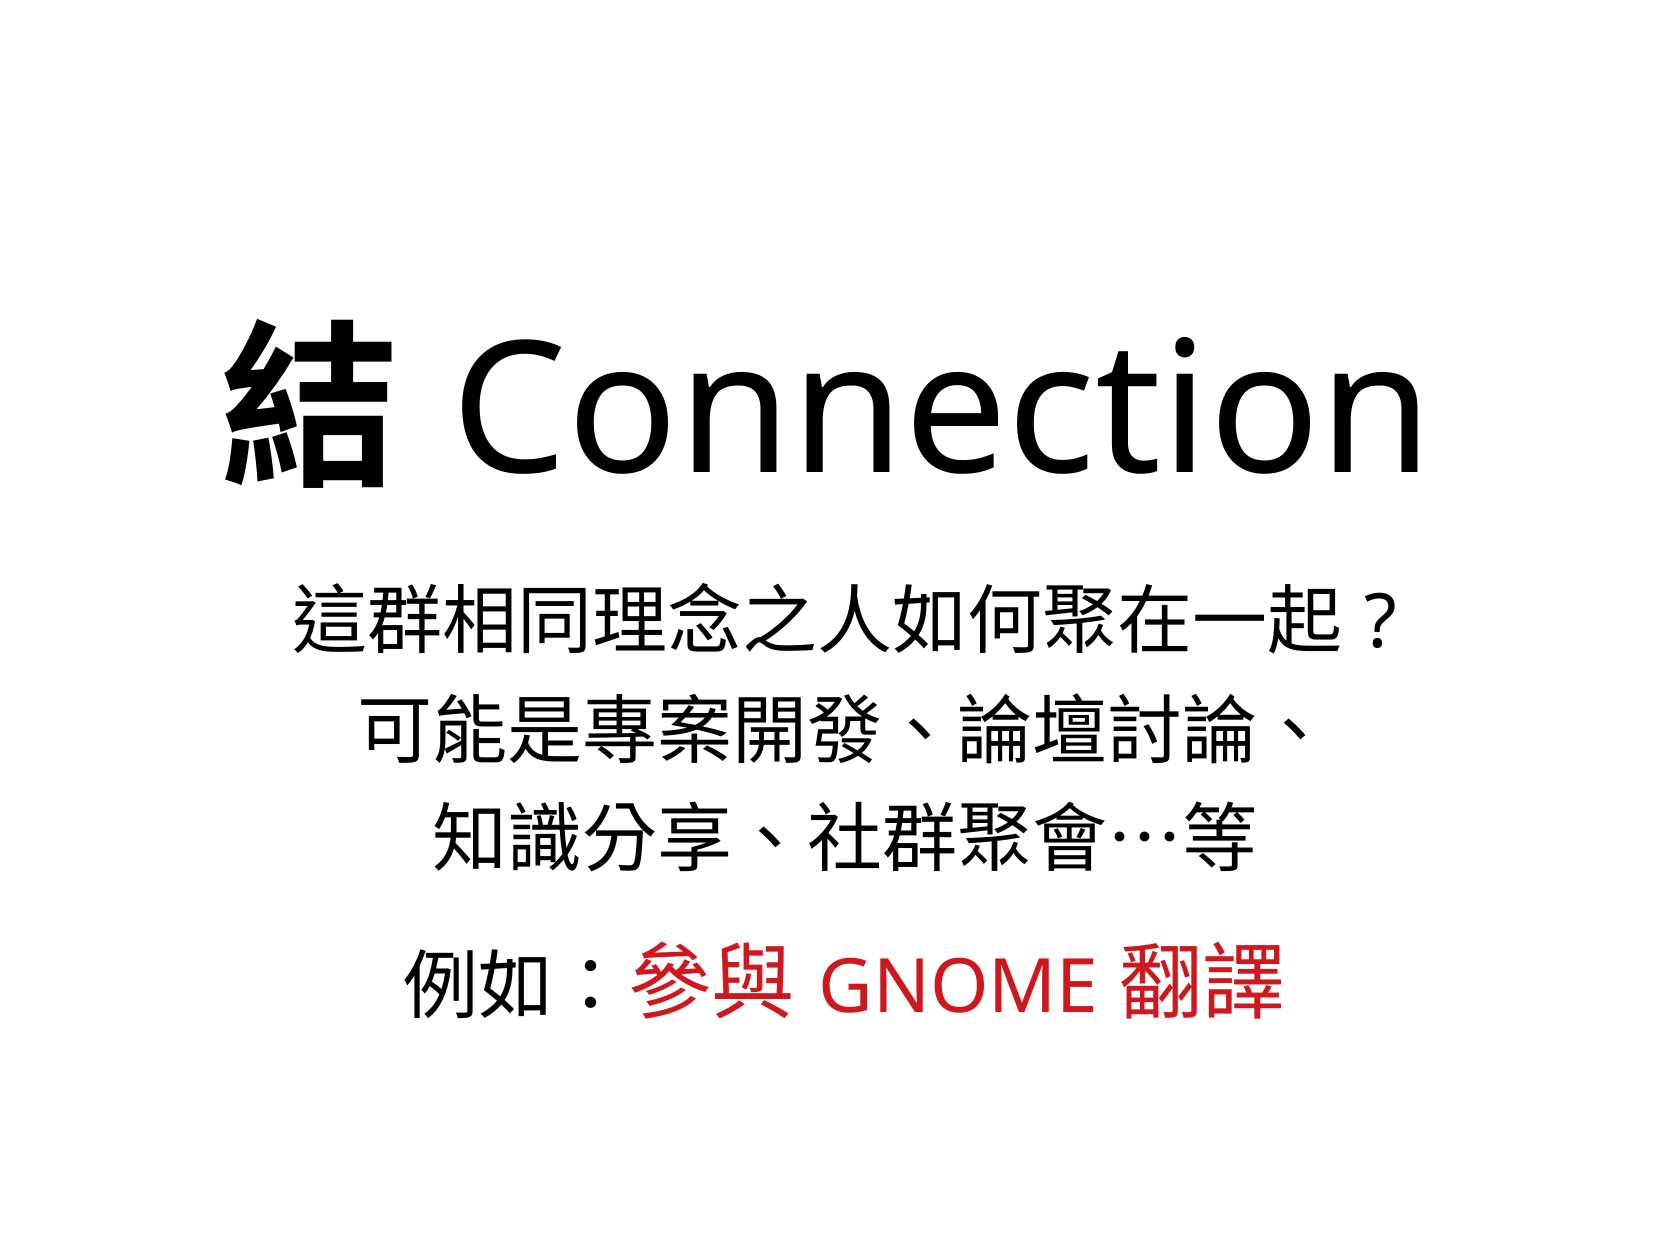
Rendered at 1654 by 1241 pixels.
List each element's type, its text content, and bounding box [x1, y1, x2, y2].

list 這群相同理念之人如何聚在一起? 可能是專案開發、論壇討論、 知識分享、社群聚會…等 例如：參與GNOME翻譯 [64, 561, 1554, 1117]
title 結Connection [82, 129, 1571, 662]
